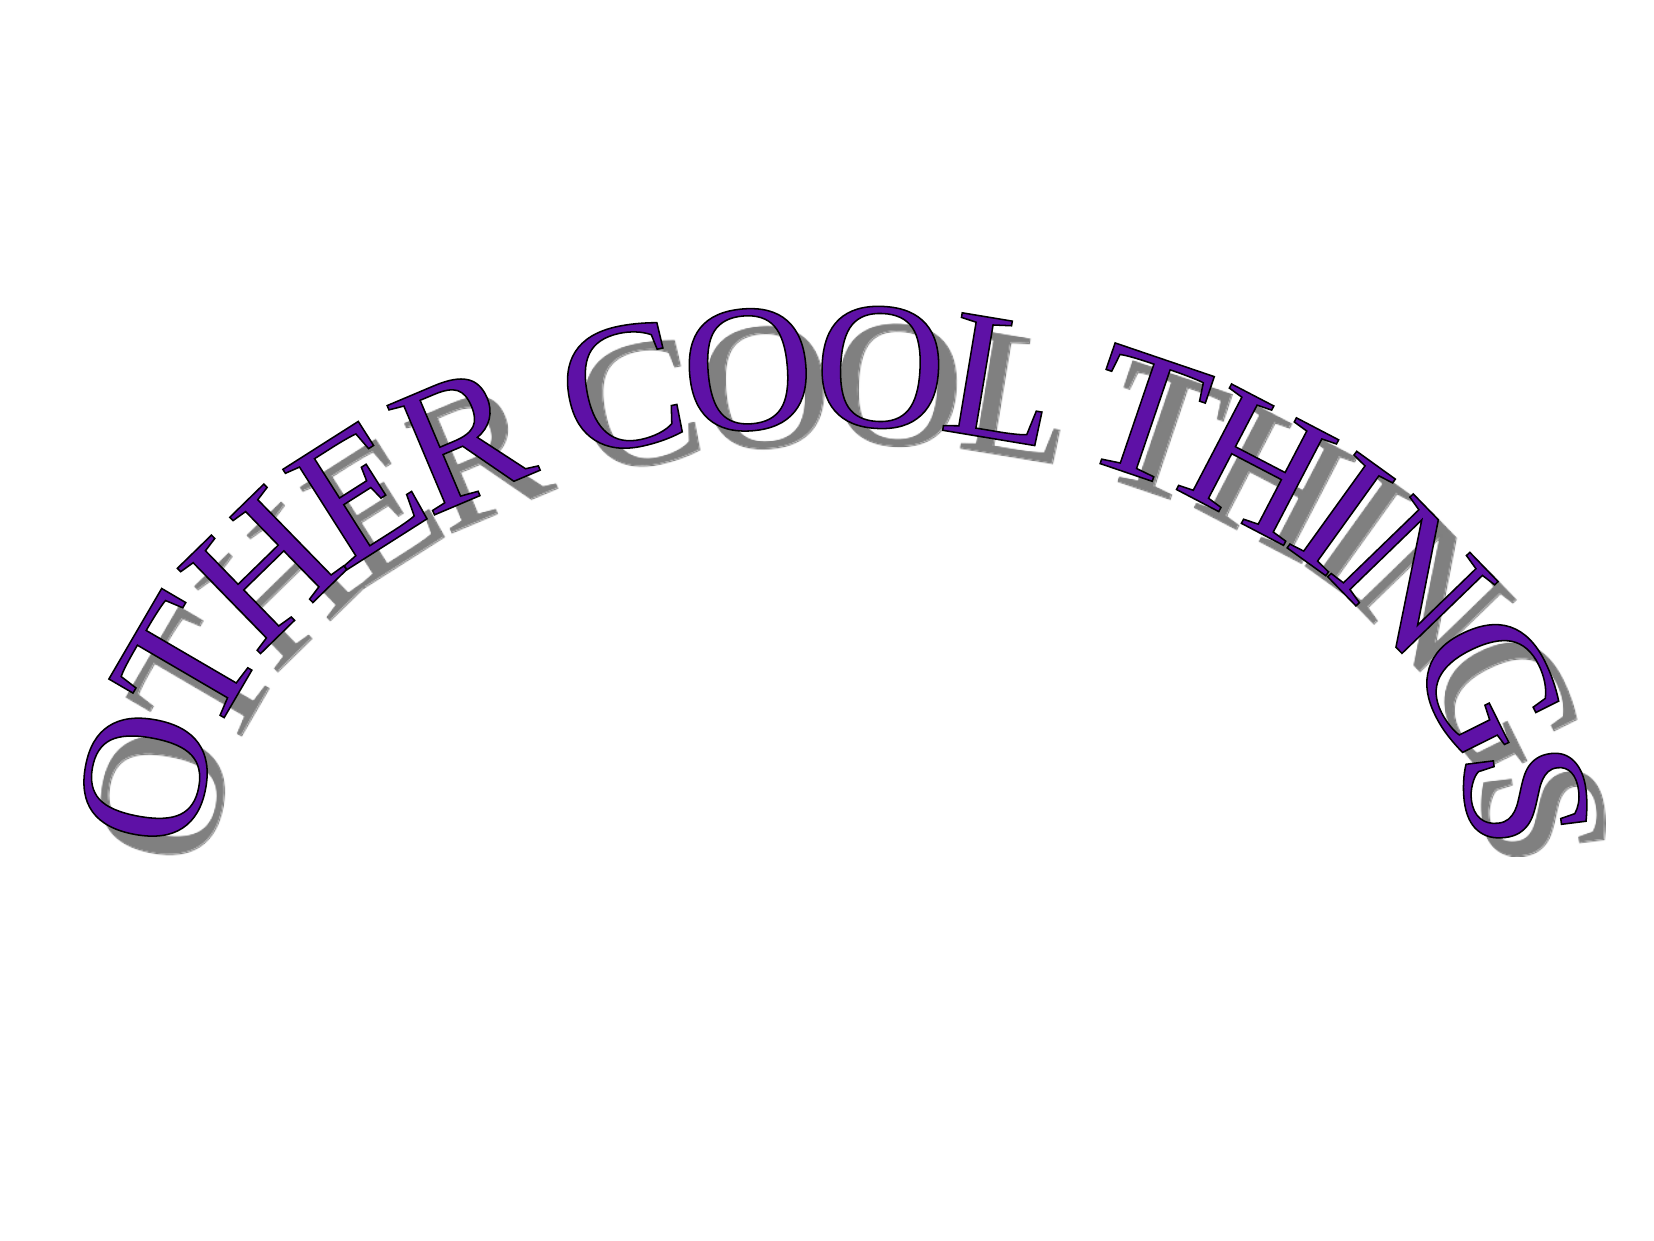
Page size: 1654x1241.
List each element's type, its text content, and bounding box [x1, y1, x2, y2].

text_box OTHER COOL THINGS [942, 312, 1042, 446]
text_box OTHER COOL THINGS [177, 421, 428, 654]
text_box OTHER COOL THINGS [108, 588, 252, 718]
text_box OTHER COOL THINGS [1100, 342, 1215, 482]
text_box OTHER COOL THINGS [1287, 451, 1499, 654]
text_box OTHER COOL THINGS [1426, 624, 1559, 753]
text_box OTHER COOL THINGS [387, 379, 541, 515]
text_box OTHER COOL THINGS [1176, 383, 1339, 546]
text_box OTHER COOL THINGS [1463, 753, 1587, 838]
text_box OTHER COOL THINGS [83, 718, 208, 837]
text_box OTHER COOL THINGS [567, 322, 683, 449]
text_box OTHER COOL THINGS [689, 308, 807, 432]
text_box OTHER COOL THINGS [822, 306, 939, 429]
